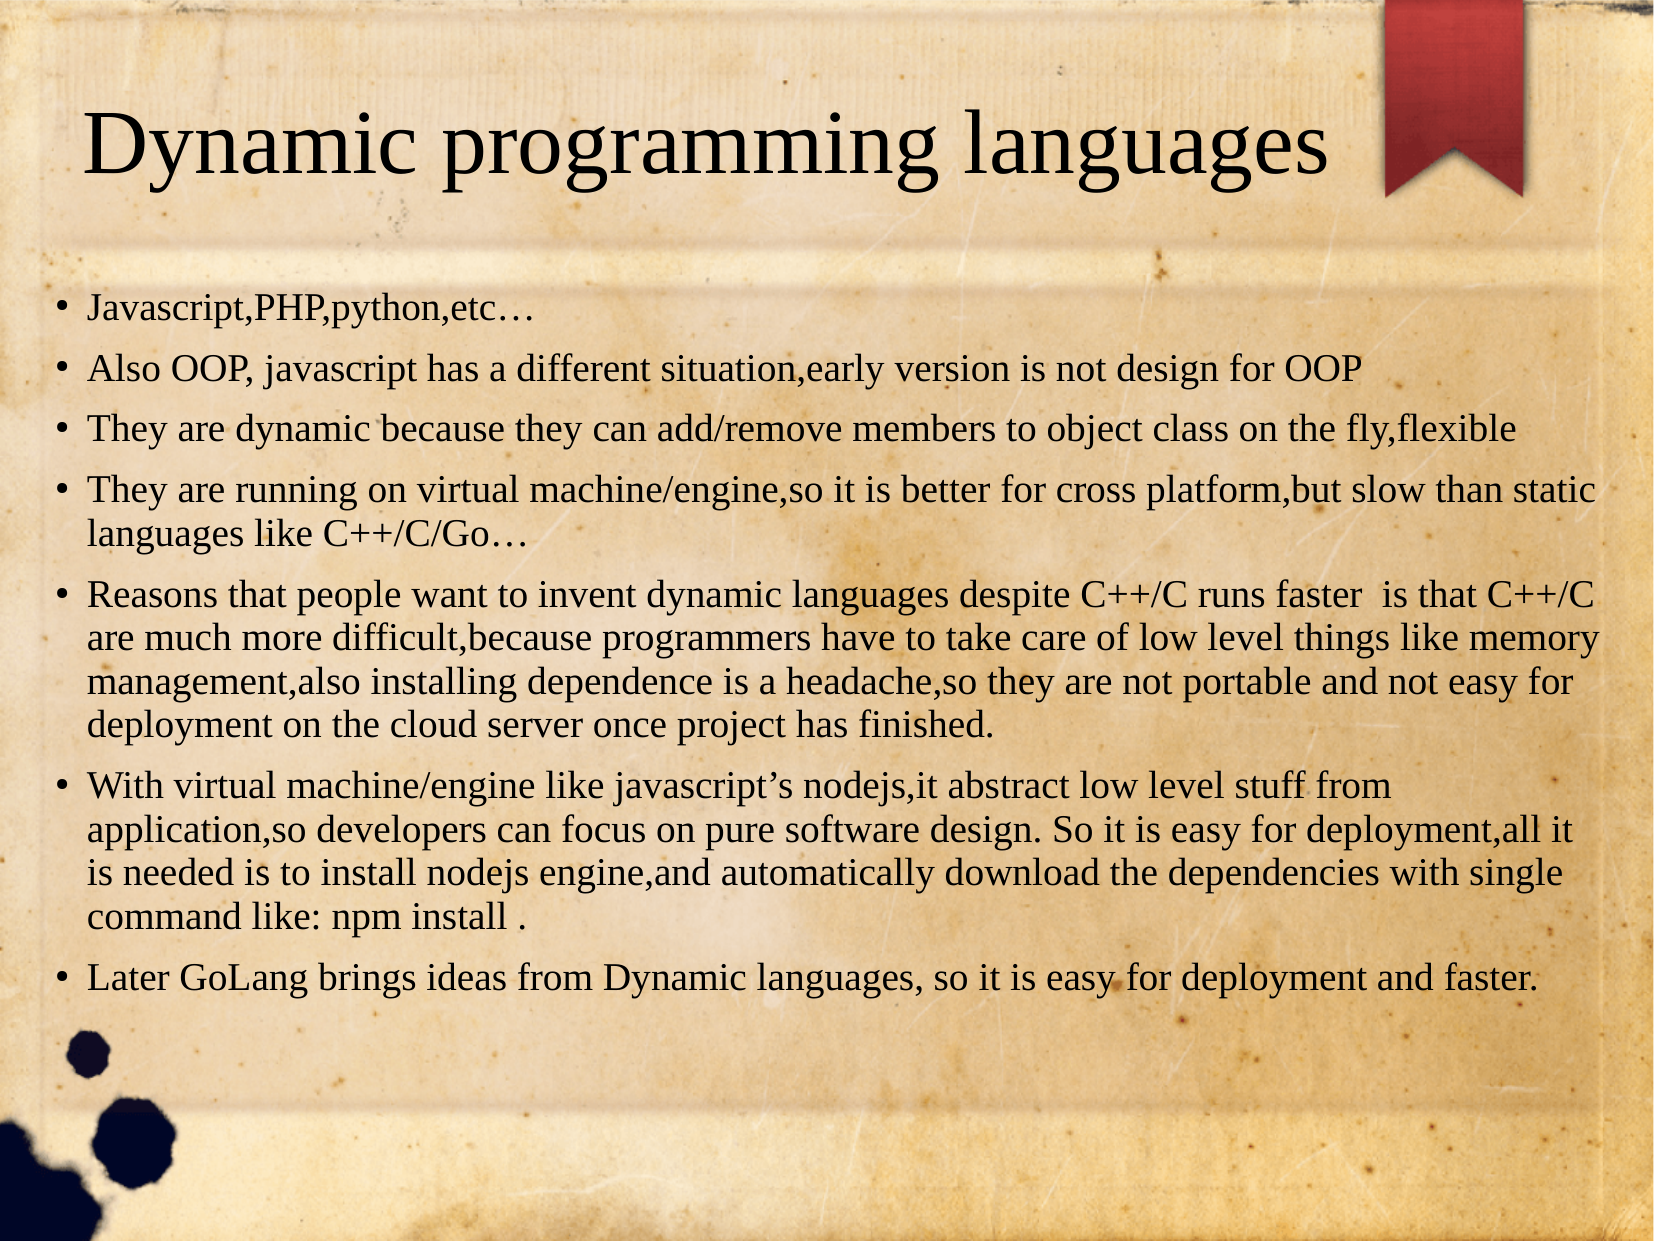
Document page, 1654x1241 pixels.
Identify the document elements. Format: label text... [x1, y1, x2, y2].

picture [0, 0, 1654, 1241]
title Dynamic programming languages [82, 49, 1347, 237]
list Javascript,PHP,python,etc… Also OOP, javascript has a different situation,early version is not design for OOP They are dynamic because they can add/remove members to object class on the fly,flexible They are running on virtual machine/engine,so it is better for cross platform,but slow than static languages like C++/C/Go… Reasons that people want to invent dynamic languages despite C++/C runs faster is that C++/C are much more difficult,because programmers have to take care of low level things like memory management,also installing dependence is a headache,so they are not portable and not easy for deployment on the cloud server once project has finished. With virtual machine/engine like javascript’s nodejs,it abstract low level stuff from application,so developers can focus on pure software design. So it is easy for deployment,all it is needed is to install nodejs engine,and automatically download the dependencies with single command like: npm install . Later GoLang brings ideas from Dynamic languages, so it is easy for deployment and faster. [45, 285, 1606, 1021]
